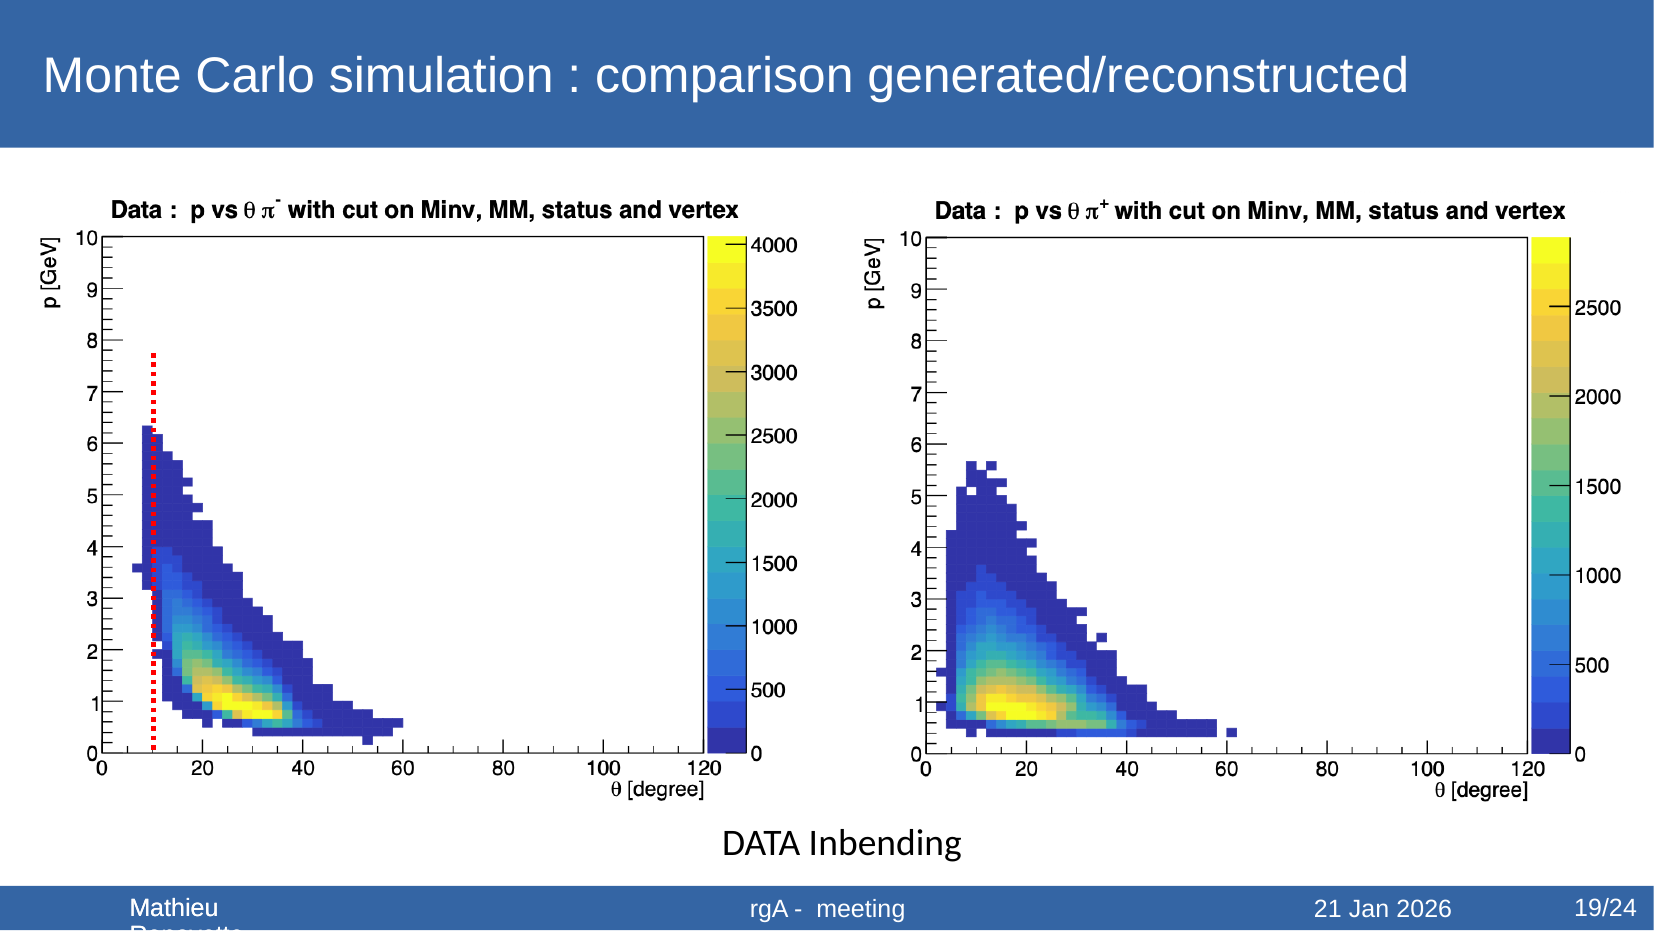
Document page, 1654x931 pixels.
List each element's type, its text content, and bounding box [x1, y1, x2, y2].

text_box Monte Carlo simulation : comparison generated/reconstructed [27, 40, 1587, 114]
text_box rgA - meeting [734, 887, 953, 931]
text_box [0, 885, 131, 931]
picture [0, 191, 806, 810]
text_box 21 Jan 2026 [1299, 887, 1536, 931]
text_box [226, 885, 1654, 931]
text_box Mathieu Ronayette [114, 885, 355, 929]
text_box DATA Inbending [707, 809, 989, 871]
text_box 19/24 [1559, 885, 1654, 930]
text_box [0, 0, 1654, 148]
picture [840, 191, 1633, 810]
